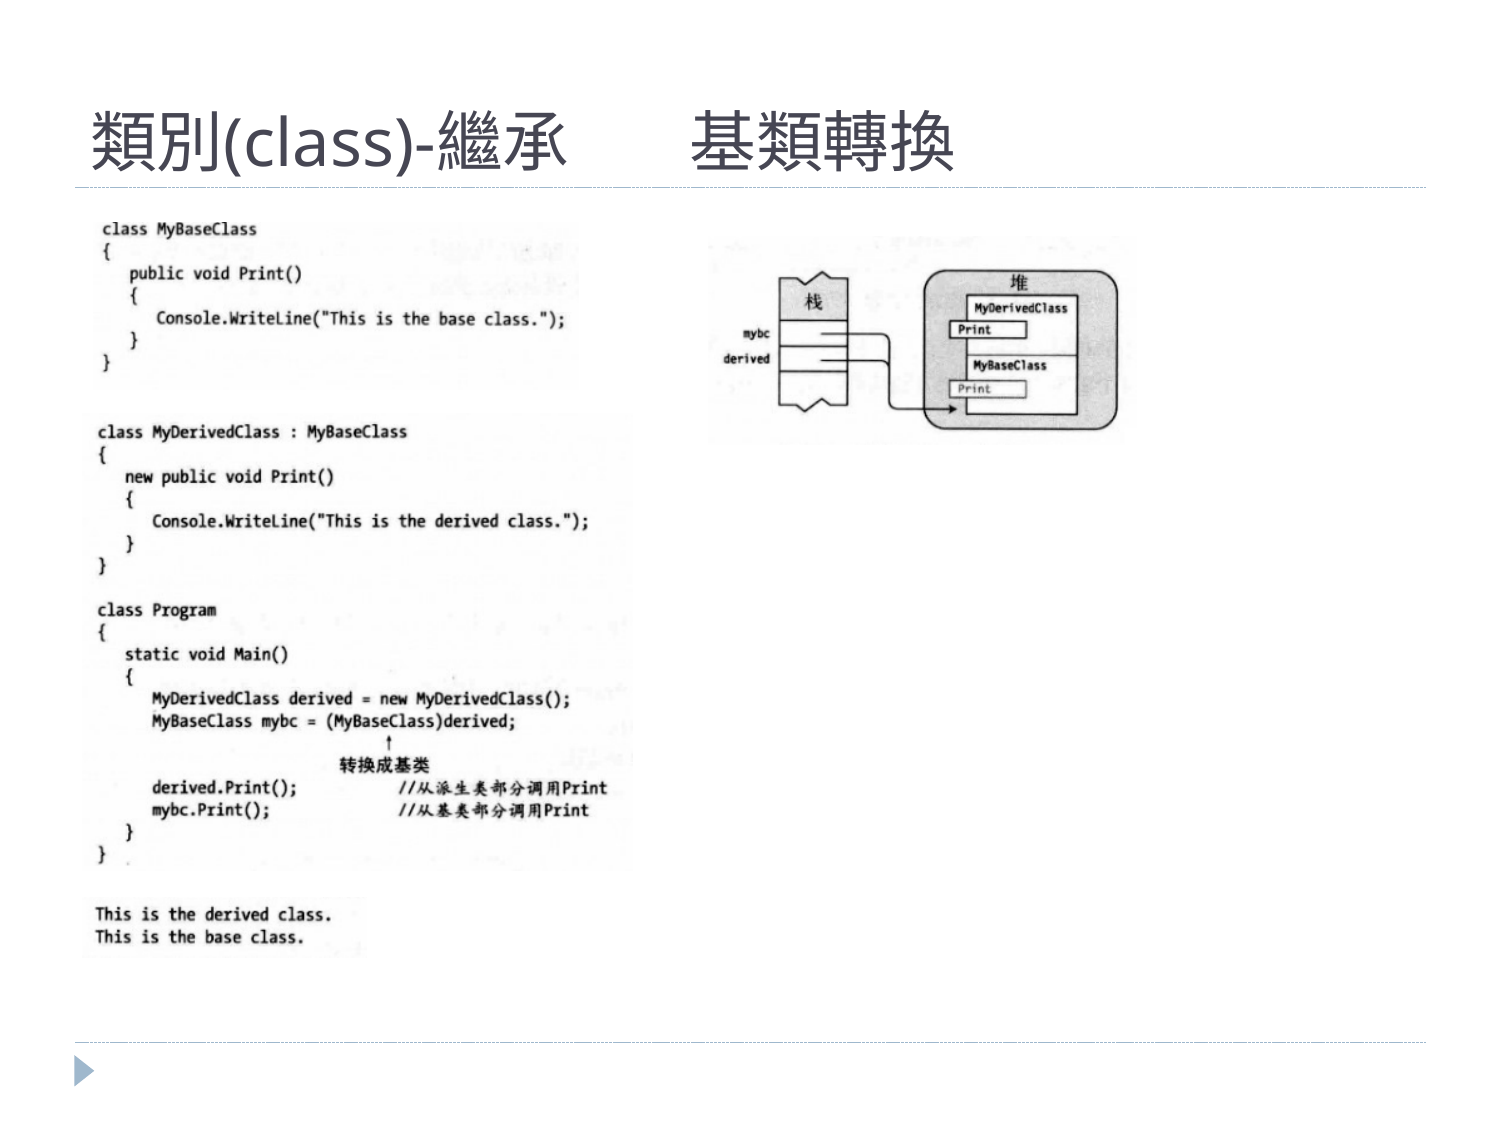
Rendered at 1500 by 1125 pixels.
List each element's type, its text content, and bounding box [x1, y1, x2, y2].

picture [82, 413, 633, 871]
picture [82, 897, 367, 958]
picture [708, 236, 1137, 445]
picture [93, 222, 579, 390]
title 類別(class)-繼承 基類轉換 [75, 25, 1426, 188]
